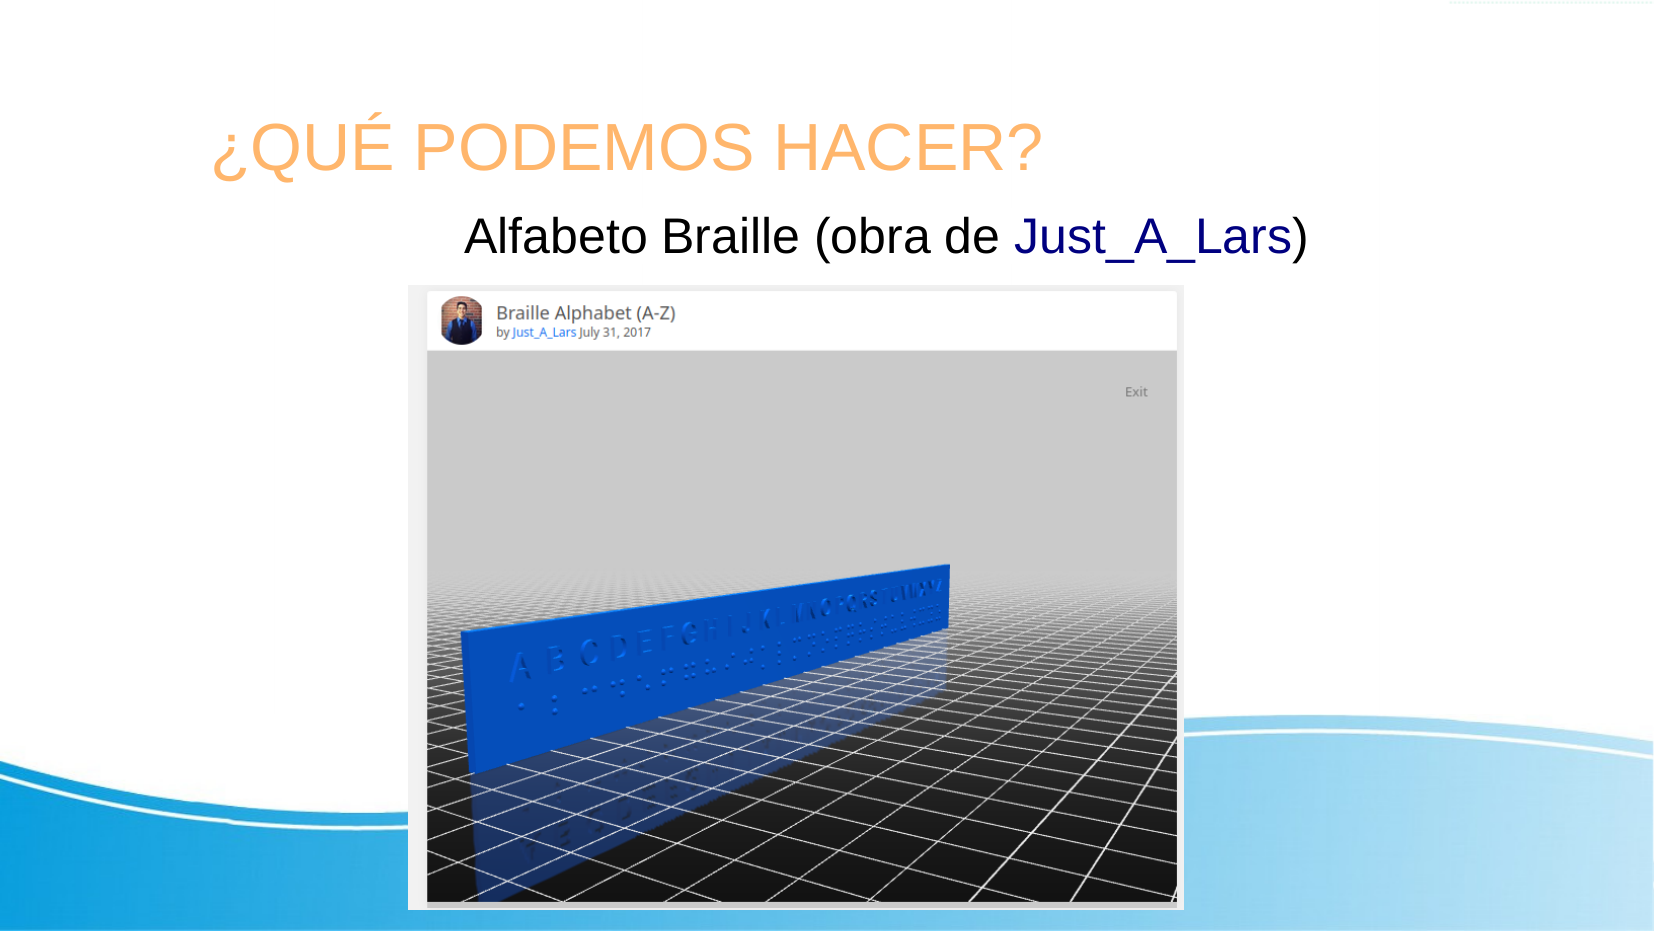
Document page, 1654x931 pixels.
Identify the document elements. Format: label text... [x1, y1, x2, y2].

picture [0, 0, 1654, 931]
text_box ¿QUÉ PODEMOS HACER? [195, 102, 1485, 193]
subtitle Alfabeto Braille (obra de Just_A_Lars) [127, 208, 1612, 320]
